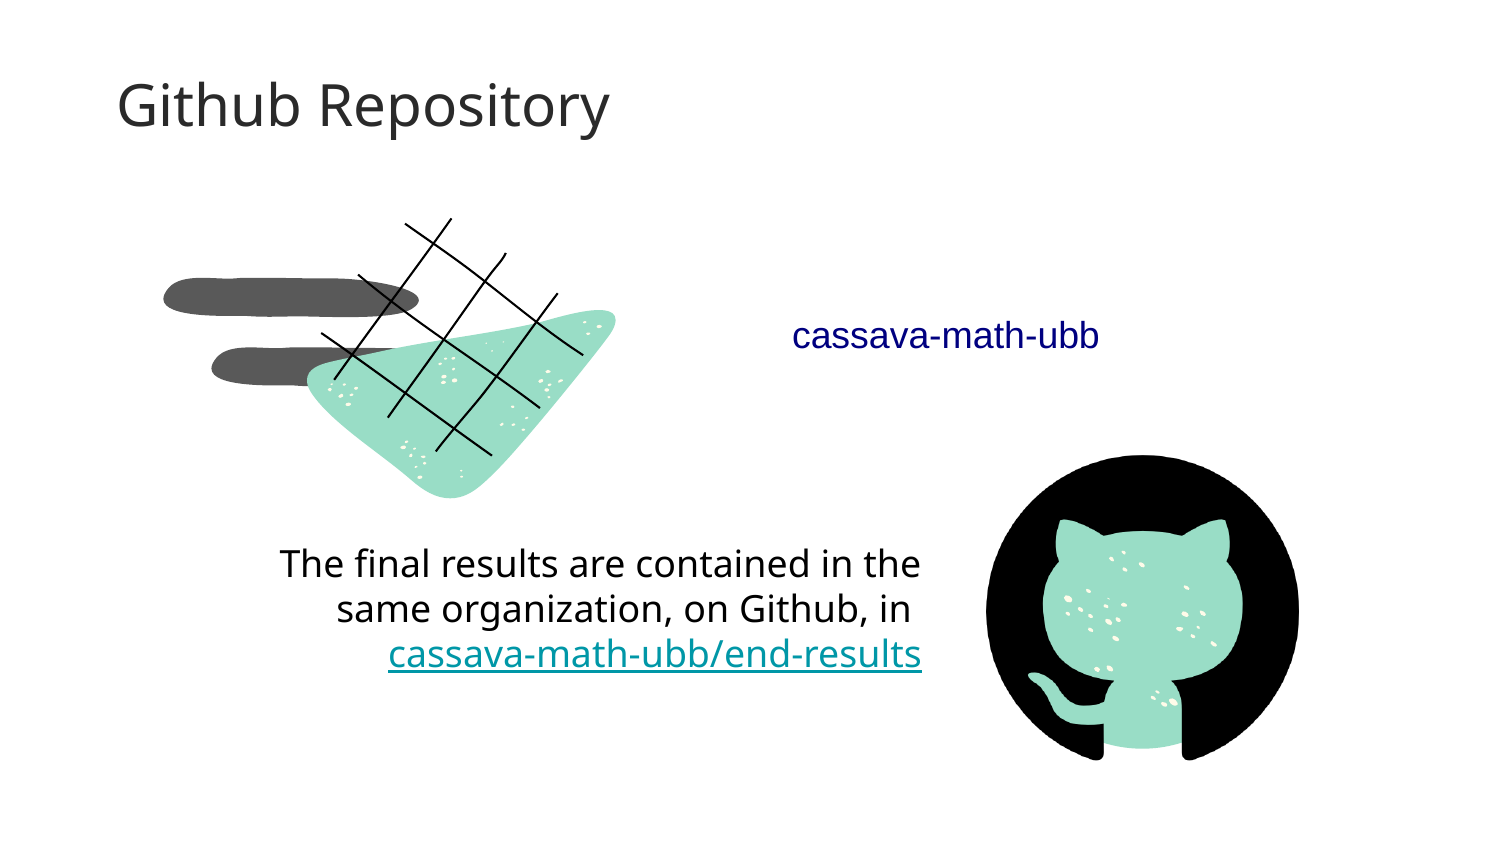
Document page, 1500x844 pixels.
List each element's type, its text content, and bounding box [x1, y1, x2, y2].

text_box [163, 217, 616, 499]
text_box The final results are contained in the same organization, on Github, in cassava-math-ubb/end-results [255, 524, 937, 707]
text_box cassava-math-ubb [648, 264, 1244, 403]
text_box Github Repository [101, 53, 1142, 178]
picture [986, 451, 1299, 764]
